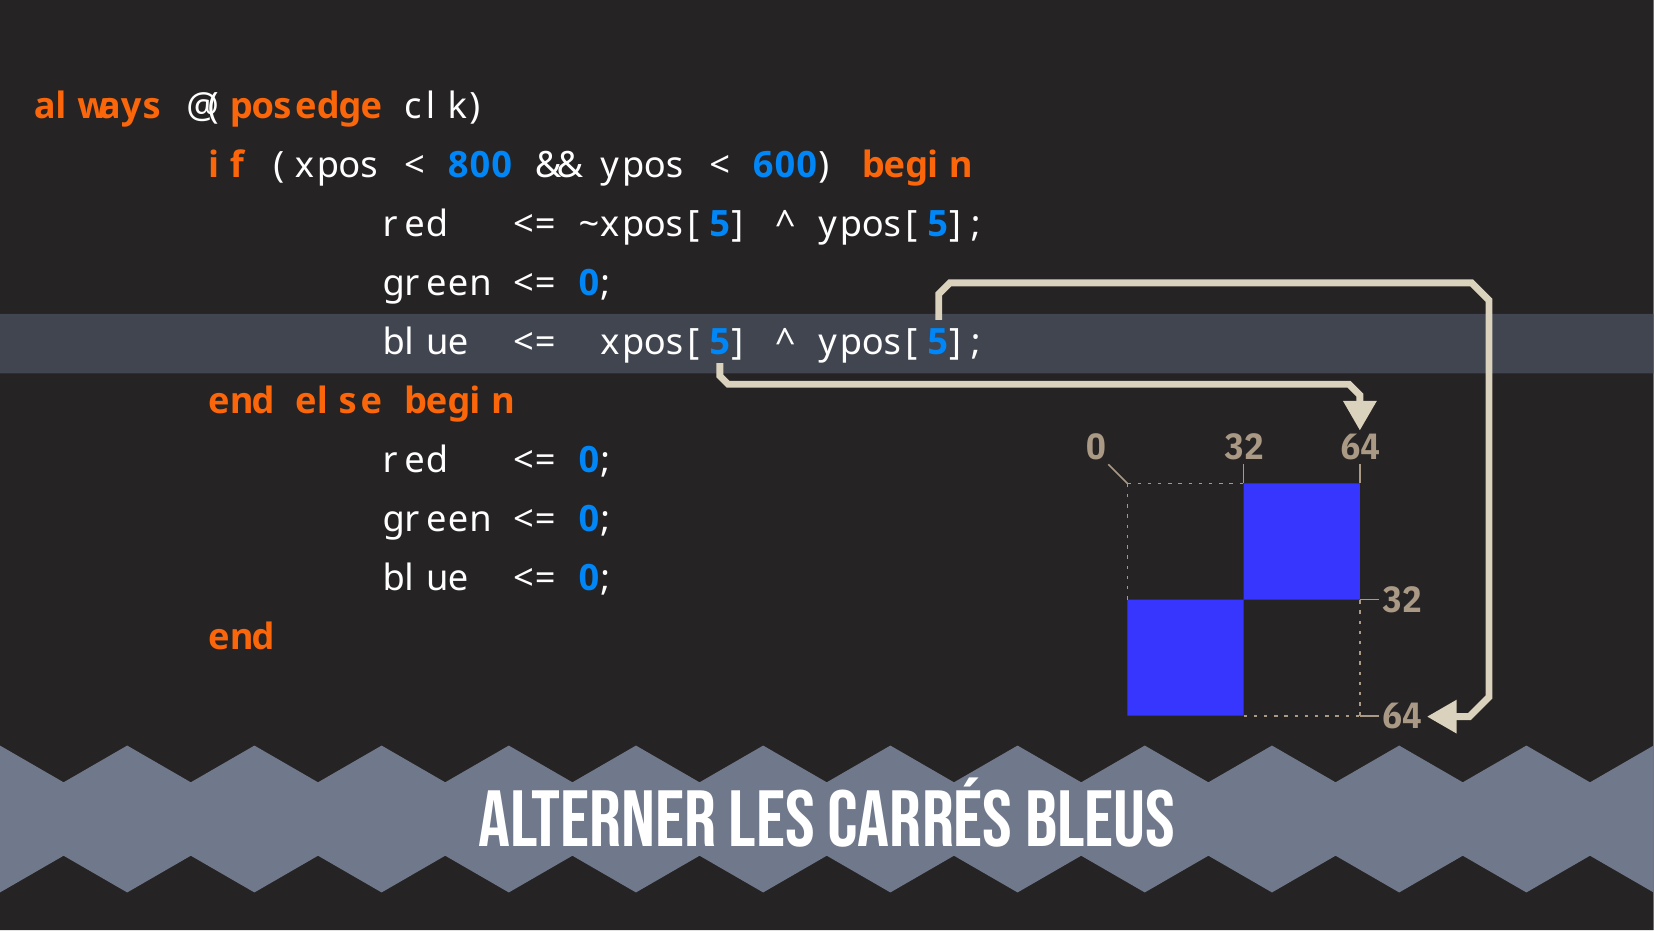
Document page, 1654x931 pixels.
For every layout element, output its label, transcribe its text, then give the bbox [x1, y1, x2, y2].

title Alterner les carrés bleus [54, 768, 1600, 877]
picture [0, 0, 1654, 741]
